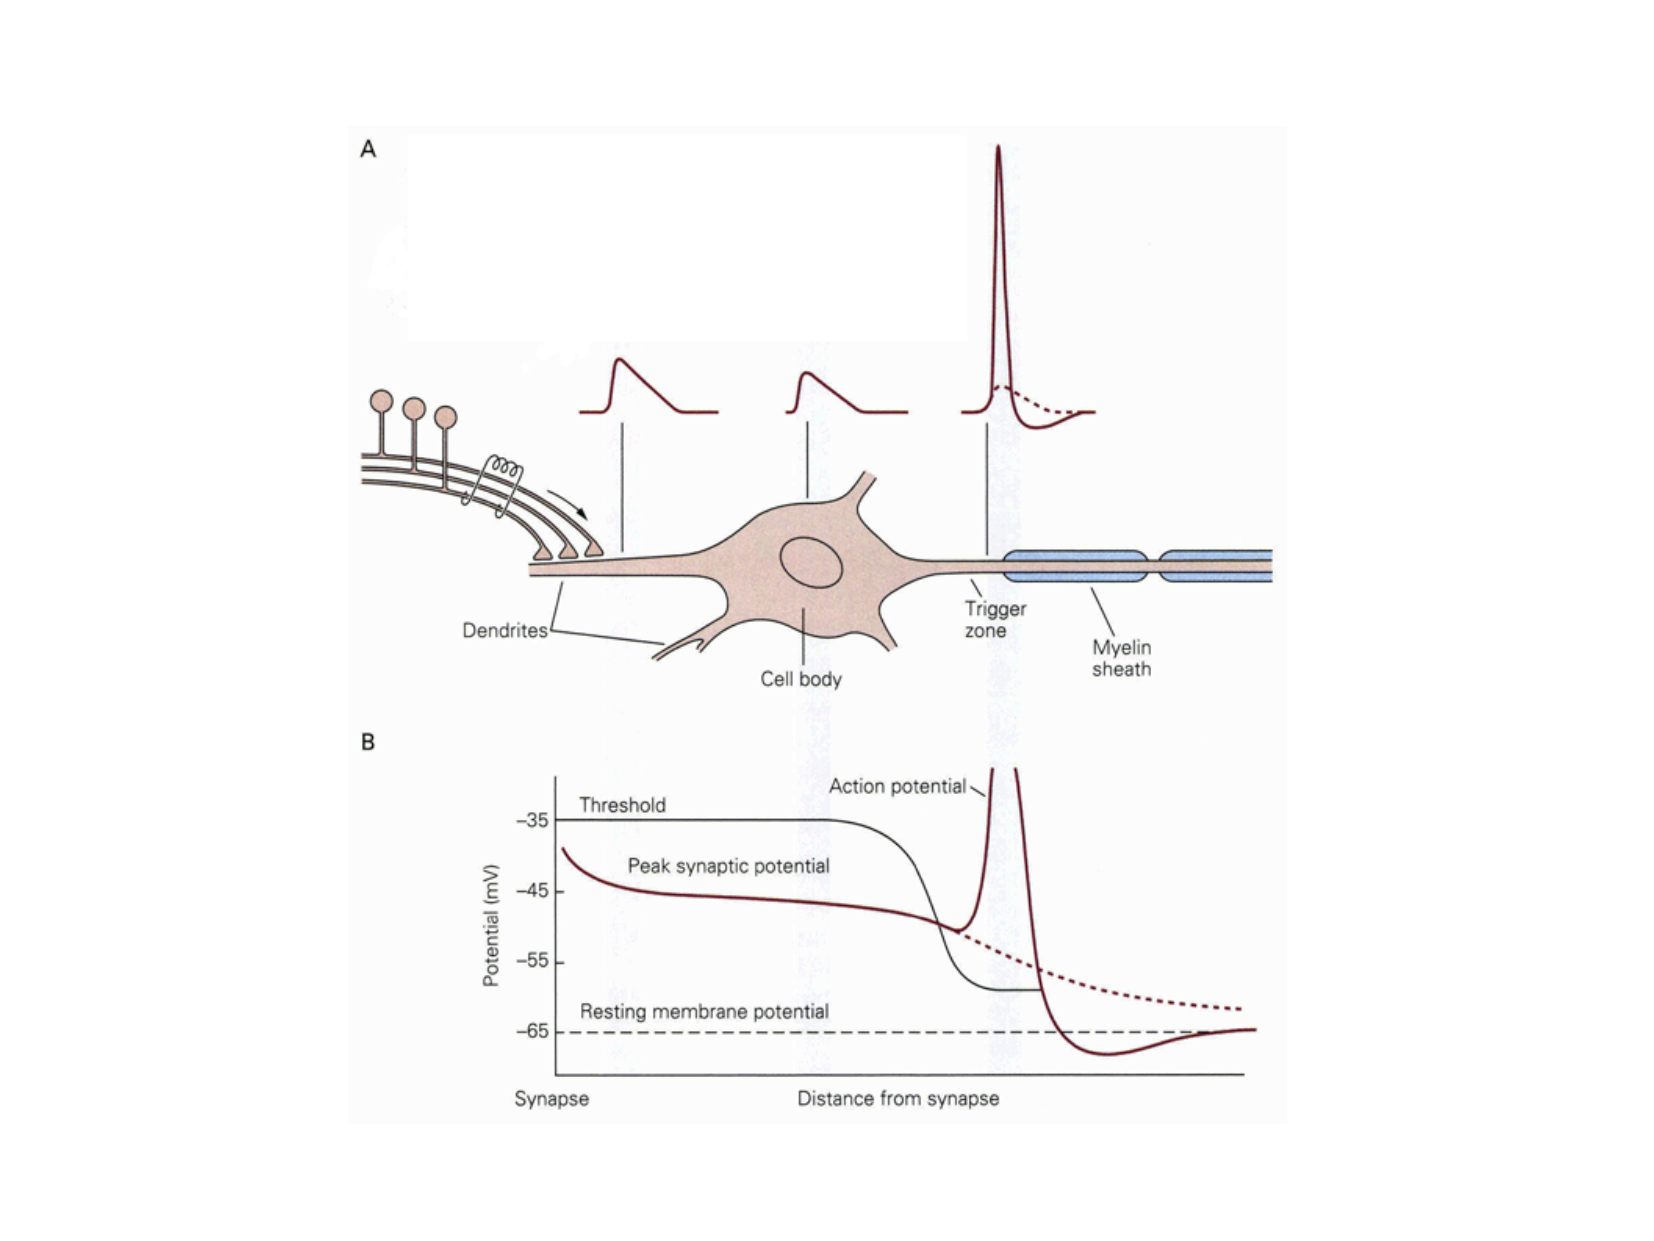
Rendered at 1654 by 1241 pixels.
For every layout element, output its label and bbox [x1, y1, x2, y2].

picture [322, 126, 1345, 1124]
